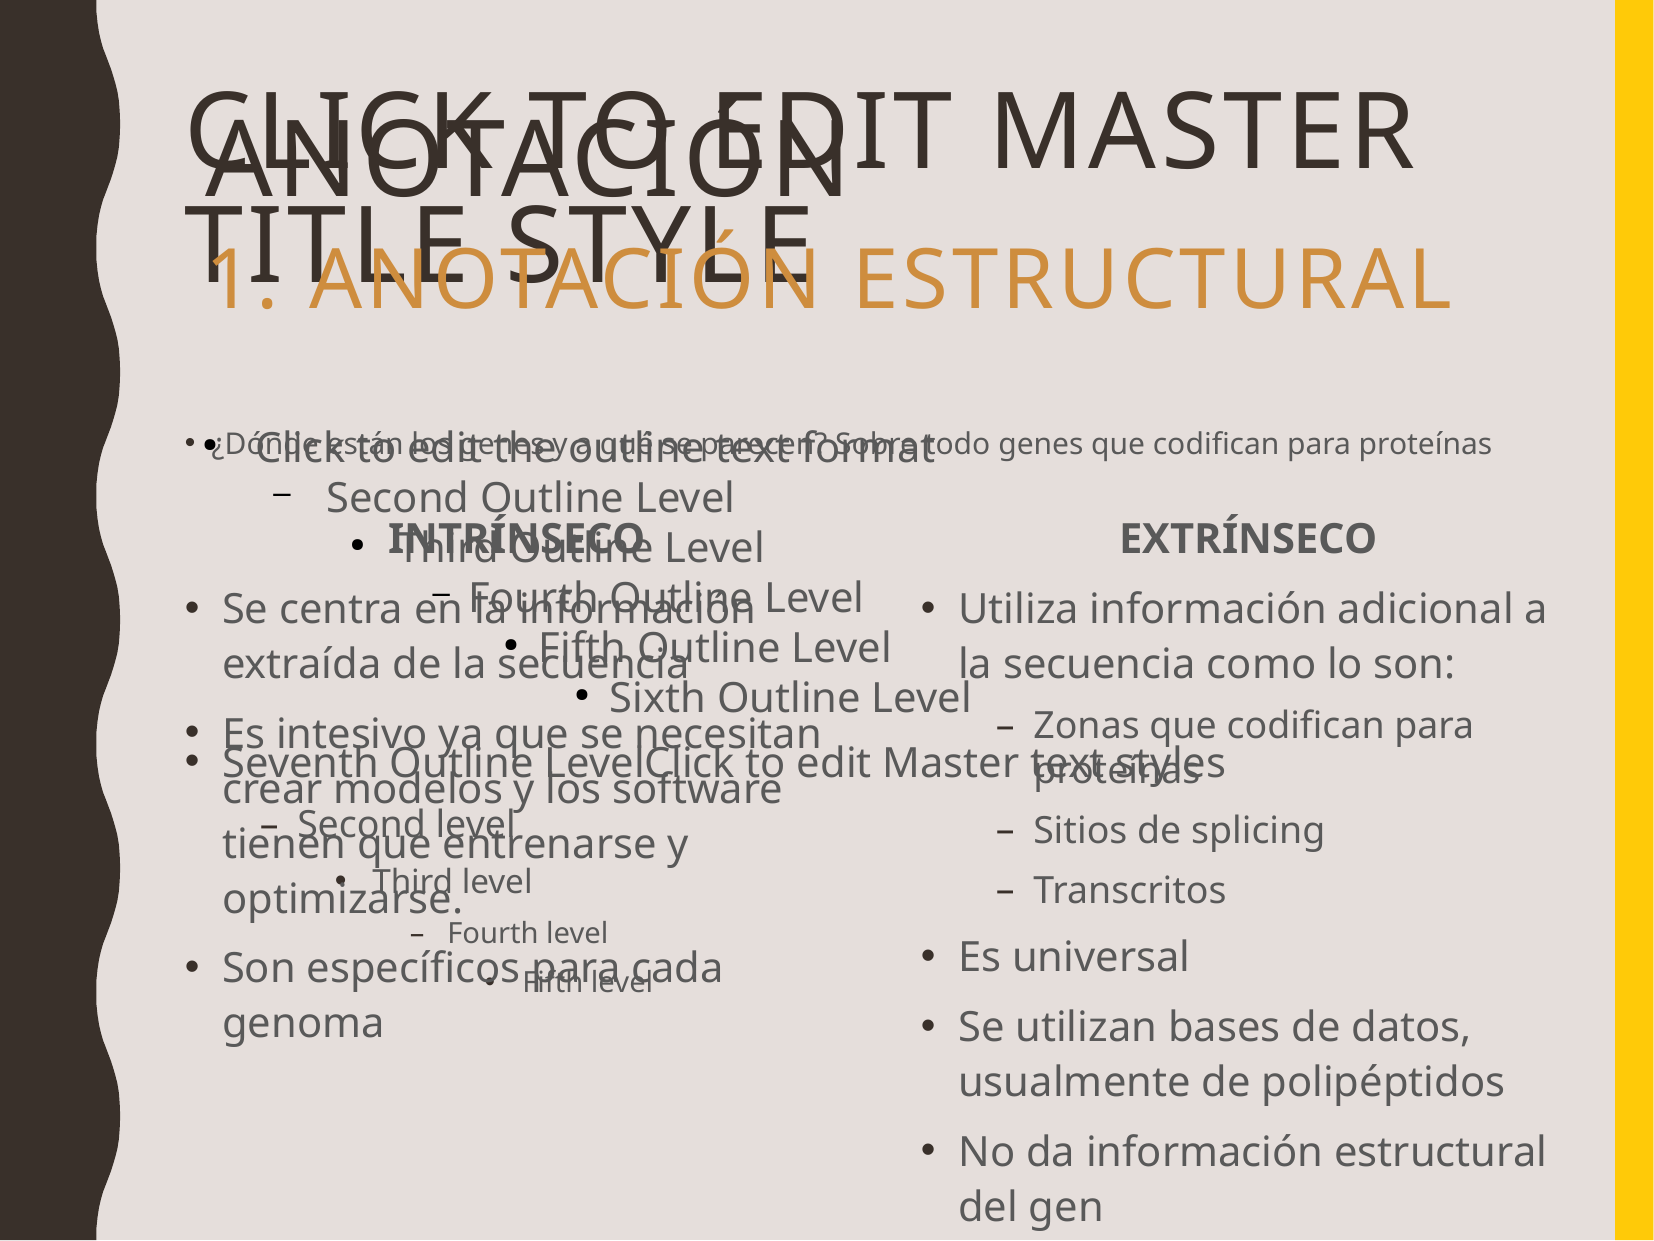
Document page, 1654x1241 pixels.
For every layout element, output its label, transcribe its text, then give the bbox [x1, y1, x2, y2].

text_box INTRÍNSECO Se centra en la información extraída de la secuencia Es intesivo ya que se necesitan crear modelos y los software tienen que entrenarse y optimizarse. Son específicos para cada genoma [169, 504, 865, 1154]
title 1. anotación estructural [190, 271, 1571, 362]
list ¿Dónde están los genes y a qué se parecen? Sobre todo genes que codifican para proteínas [169, 413, 1551, 506]
text_box Anotación [190, 96, 1571, 271]
text_box EXTRÍNSECO Utiliza información adicional a la secuencia como lo son: Zonas que codifican para proteínas Sitios de splicing Transcritos Es universal Se utilizan bases de datos, usualmente de polipéptidos No da información estructural del gen [905, 504, 1592, 1240]
